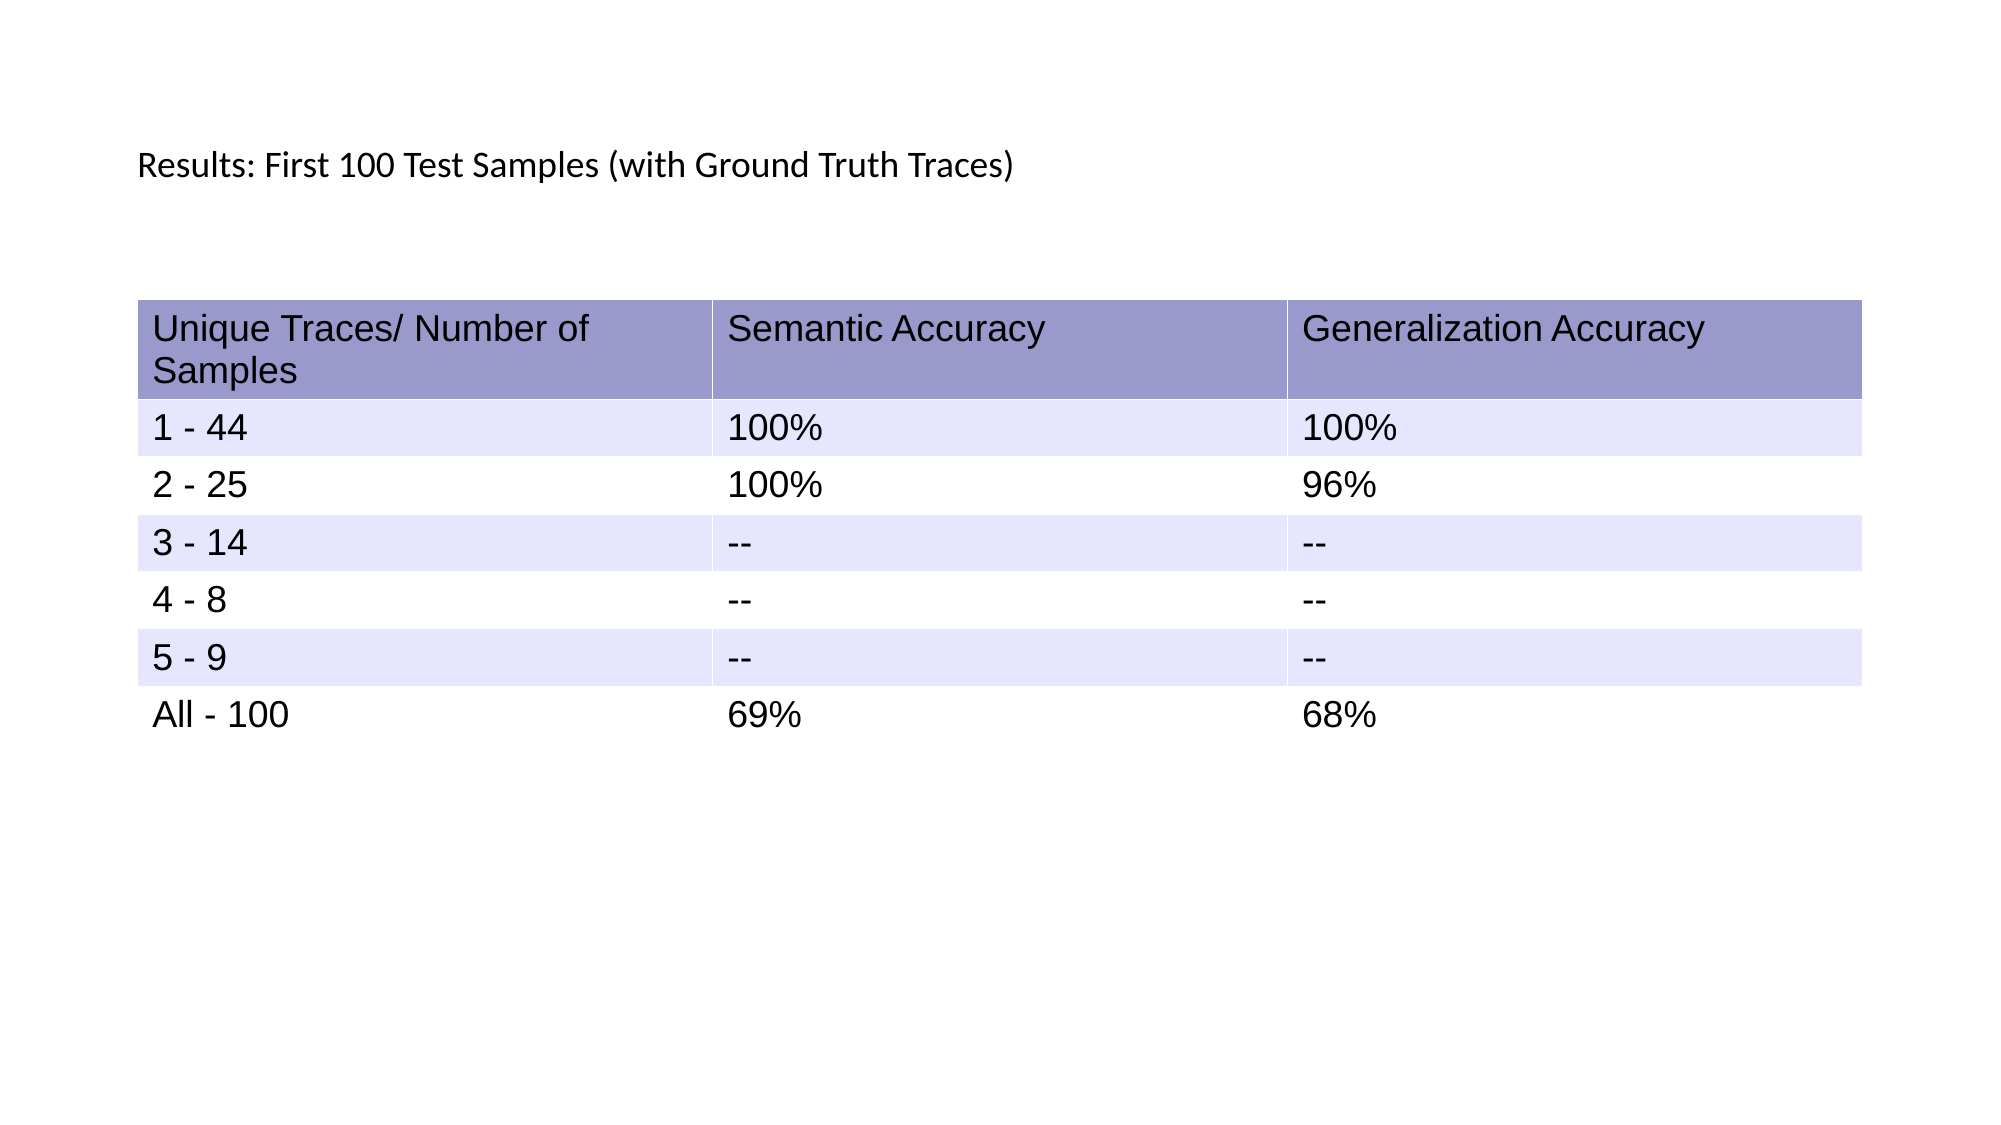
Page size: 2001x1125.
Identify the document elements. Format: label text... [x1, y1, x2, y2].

table_cell 1 - 44 [138, 400, 712, 456]
table_cell 4 - 8 [138, 572, 712, 628]
table_header Generalization Accuracy [1288, 300, 1862, 399]
table_cell -- [1288, 629, 1862, 686]
table_cell -- [713, 629, 1287, 686]
table_cell 96% [1288, 457, 1862, 514]
table_cell All - 100 [138, 687, 712, 743]
table_cell -- [713, 572, 1287, 628]
table_cell -- [1288, 572, 1862, 628]
table_cell -- [713, 515, 1287, 571]
table_header Unique Traces/ Number of Samples [138, 300, 712, 399]
table_cell 100% [1288, 400, 1862, 456]
table_cell 5 - 9 [138, 629, 712, 686]
table_cell 68% [1288, 687, 1862, 743]
table_cell 100% [713, 457, 1287, 514]
table_header Semantic Accuracy [713, 300, 1287, 399]
table_cell 3 - 14 [138, 515, 712, 571]
table_cell 69% [713, 687, 1287, 743]
table_cell 100% [713, 400, 1287, 456]
title Results: First 100 Test Samples (with Ground Truth Traces) [137, 59, 1863, 278]
table_cell -- [1288, 515, 1862, 571]
table_cell 2 - 25 [138, 457, 712, 514]
